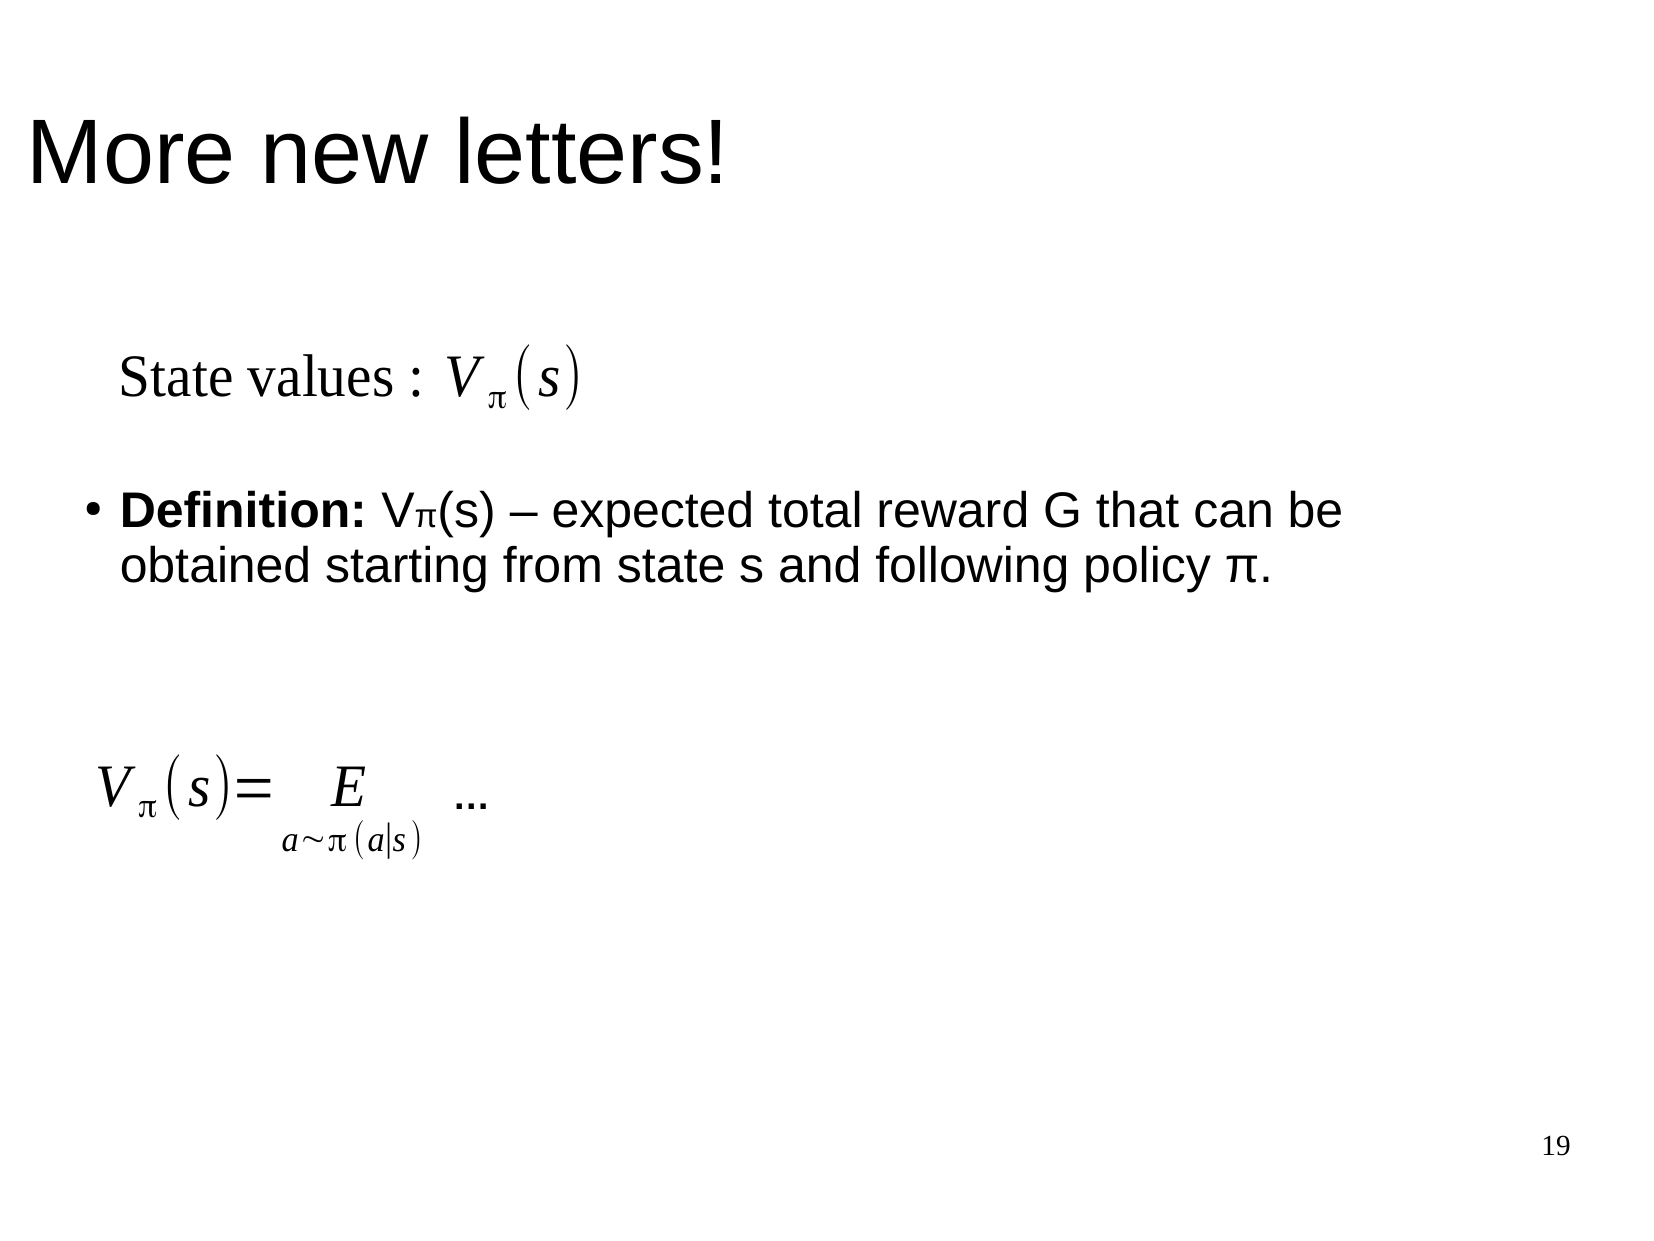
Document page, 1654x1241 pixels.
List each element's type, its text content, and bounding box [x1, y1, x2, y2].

text_box More new letters! [11, 93, 1477, 211]
chart [80, 741, 437, 862]
text_box … [437, 721, 1638, 872]
chart [104, 340, 596, 413]
text_box Definition: Vπ(s) – expected total reward G that can be obtained starting from state s and following policy π. [34, 418, 1361, 603]
